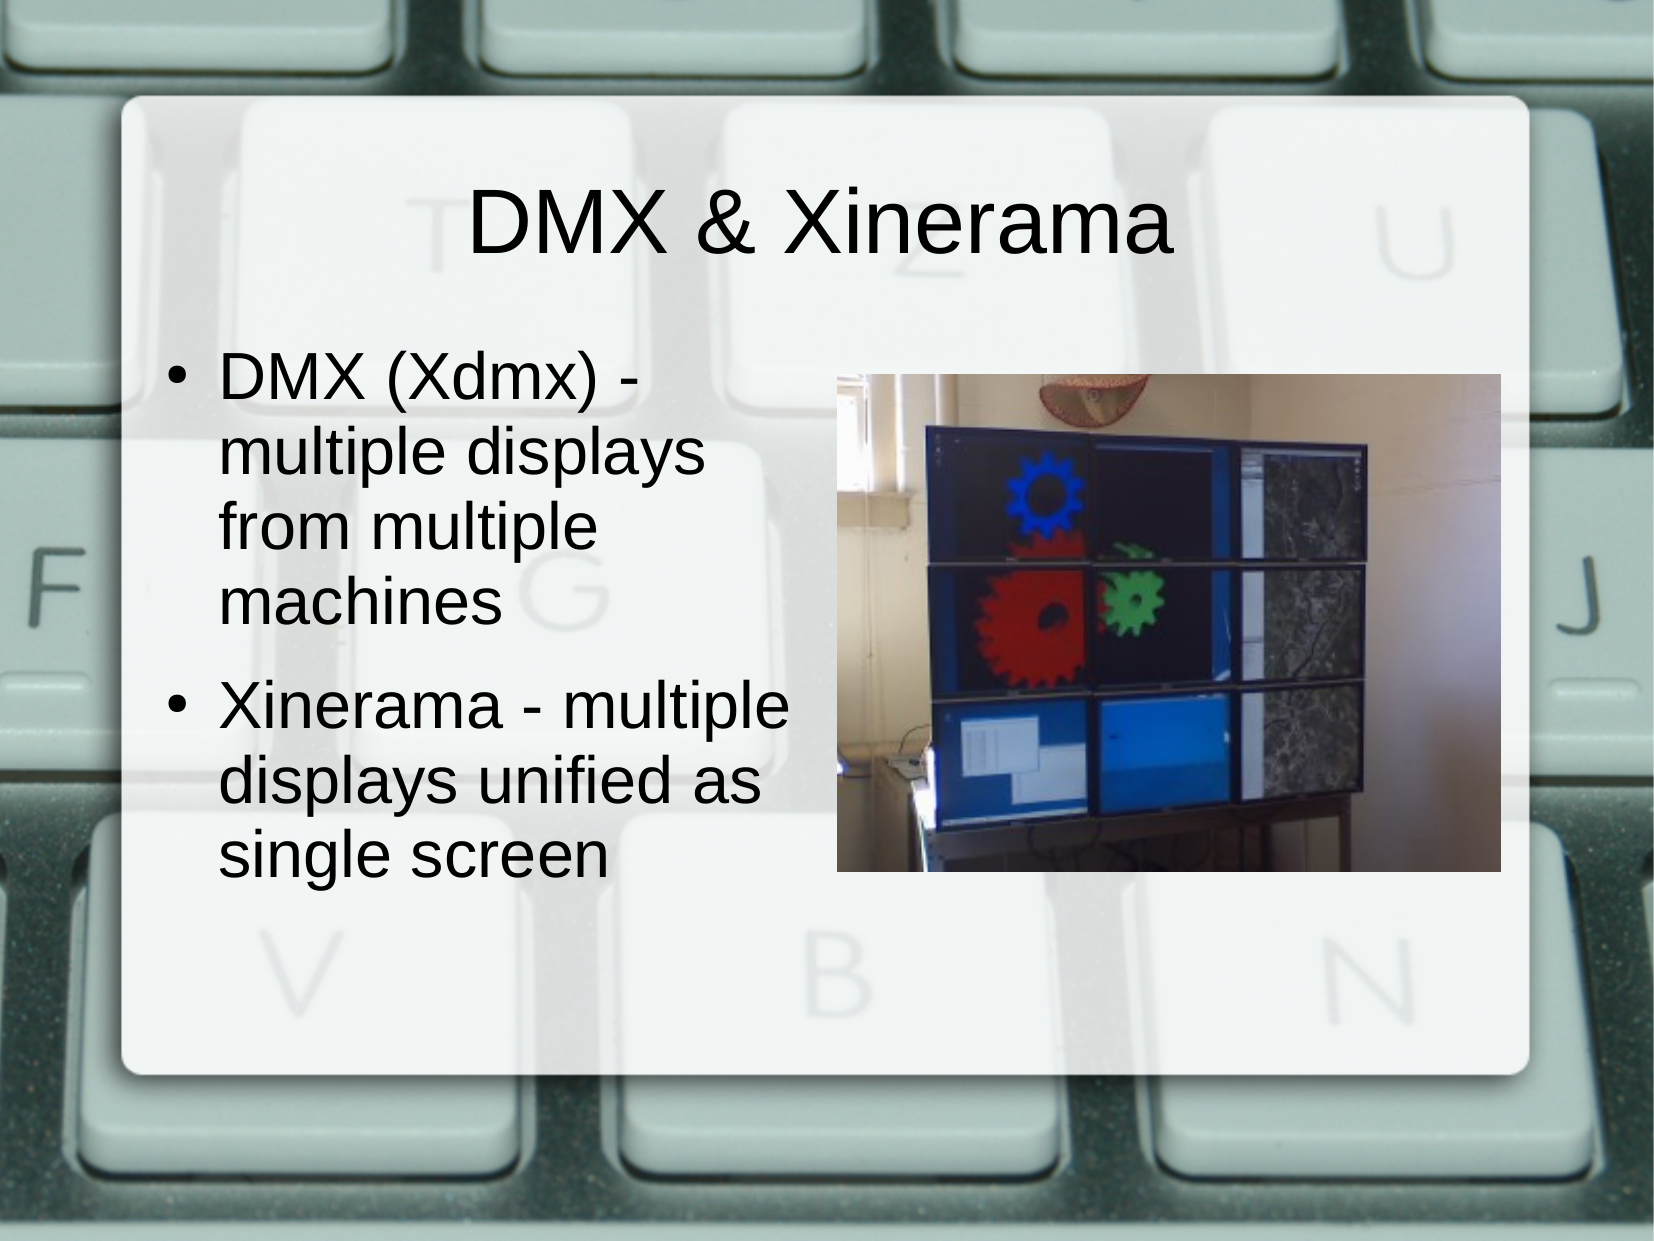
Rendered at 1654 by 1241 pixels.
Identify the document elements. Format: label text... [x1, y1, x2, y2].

title DMX & Xinerama [135, 117, 1506, 325]
list DMX (Xdmx) - multiple displays from multiple machines Xinerama - multiple displays unified as single screen [147, 339, 811, 1049]
picture [0, 0, 1654, 1241]
